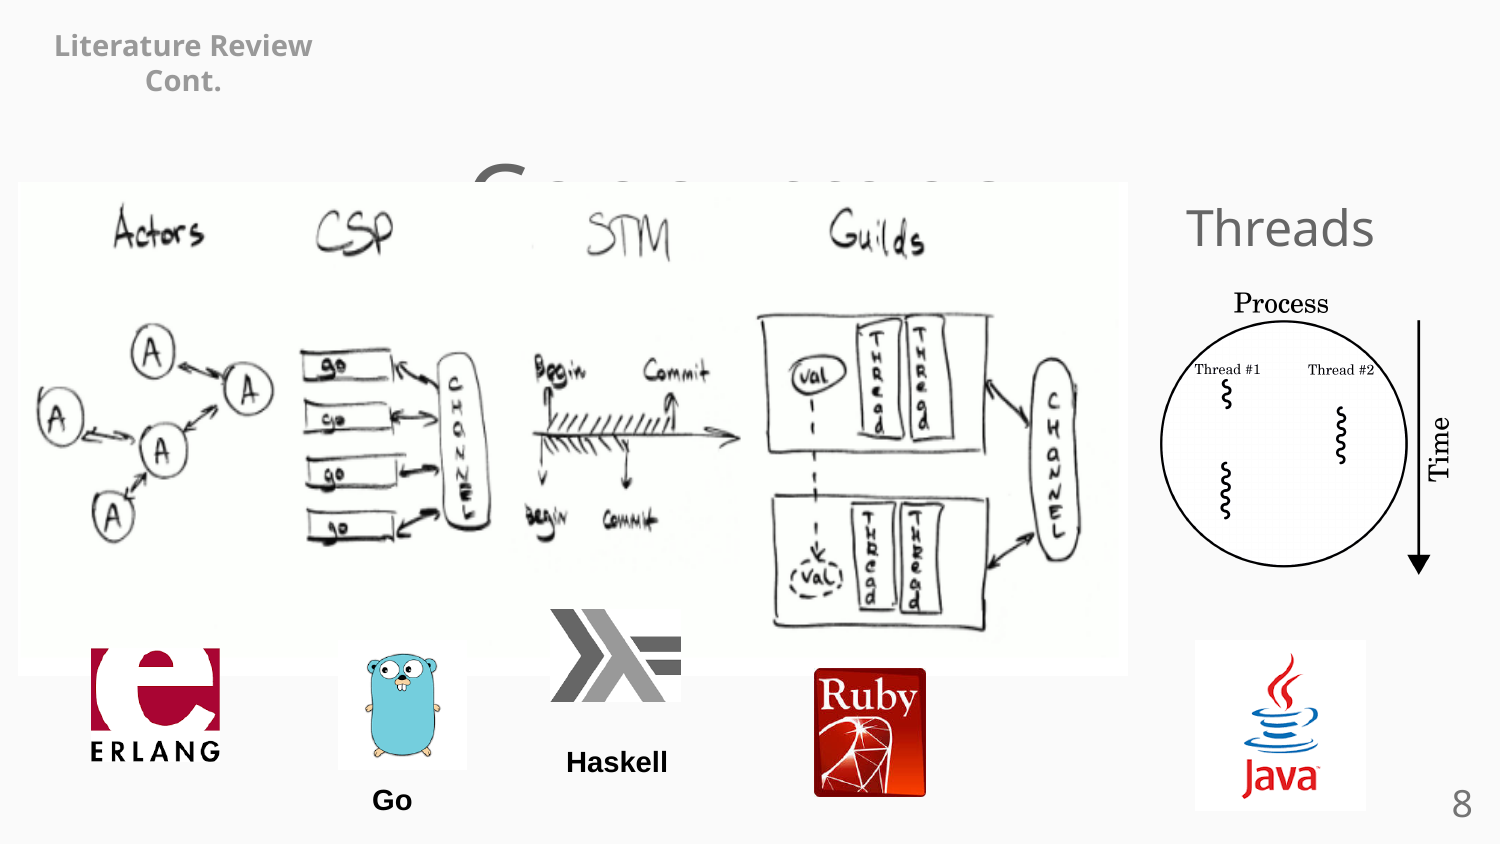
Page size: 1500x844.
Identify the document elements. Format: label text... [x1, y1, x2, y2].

picture [1145, 287, 1456, 580]
slide_number 8 [1398, 770, 1489, 835]
text_box Literature Review Cont. [8, 12, 359, 93]
picture [18, 182, 1128, 797]
text_box Concurrency Models [309, 49, 1213, 182]
picture [1195, 640, 1366, 811]
text_box Haskell [550, 727, 707, 797]
text_box Threads [1096, 181, 1466, 251]
text_box Go [356, 765, 447, 835]
